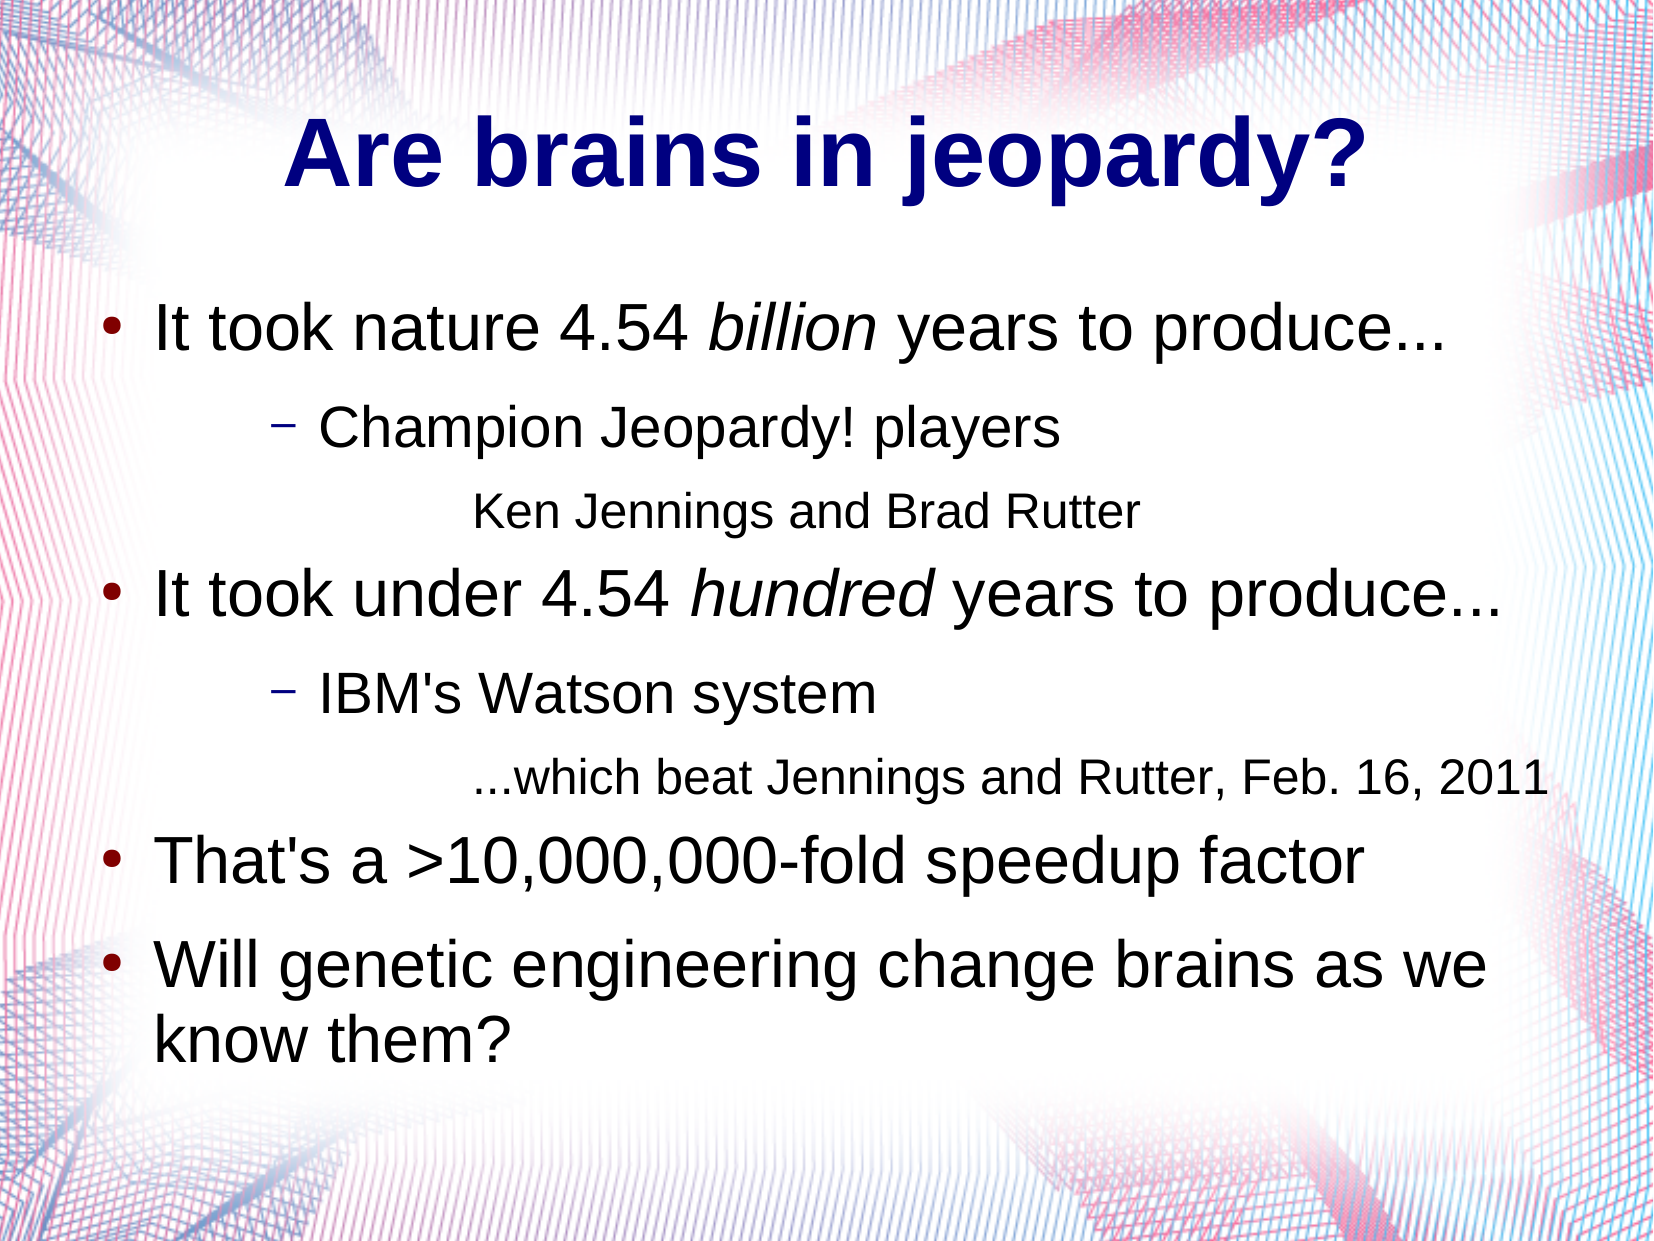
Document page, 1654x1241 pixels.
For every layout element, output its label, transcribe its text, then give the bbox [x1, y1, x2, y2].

list It took nature 4.54 billion years to produce... Champion Jeopardy! players Ken Jennings and Brad Rutter It took under 4.54 hundred years to produce... IBM's Watson system ...which beat Jennings and Rutter, Feb. 16, 2011 That's a >10,000,000-fold speedup factor Will genetic engineering change brains as we know them? [82, 290, 1571, 1181]
picture [0, 0, 1654, 1241]
title Are brains in jeopardy? [82, 49, 1571, 257]
